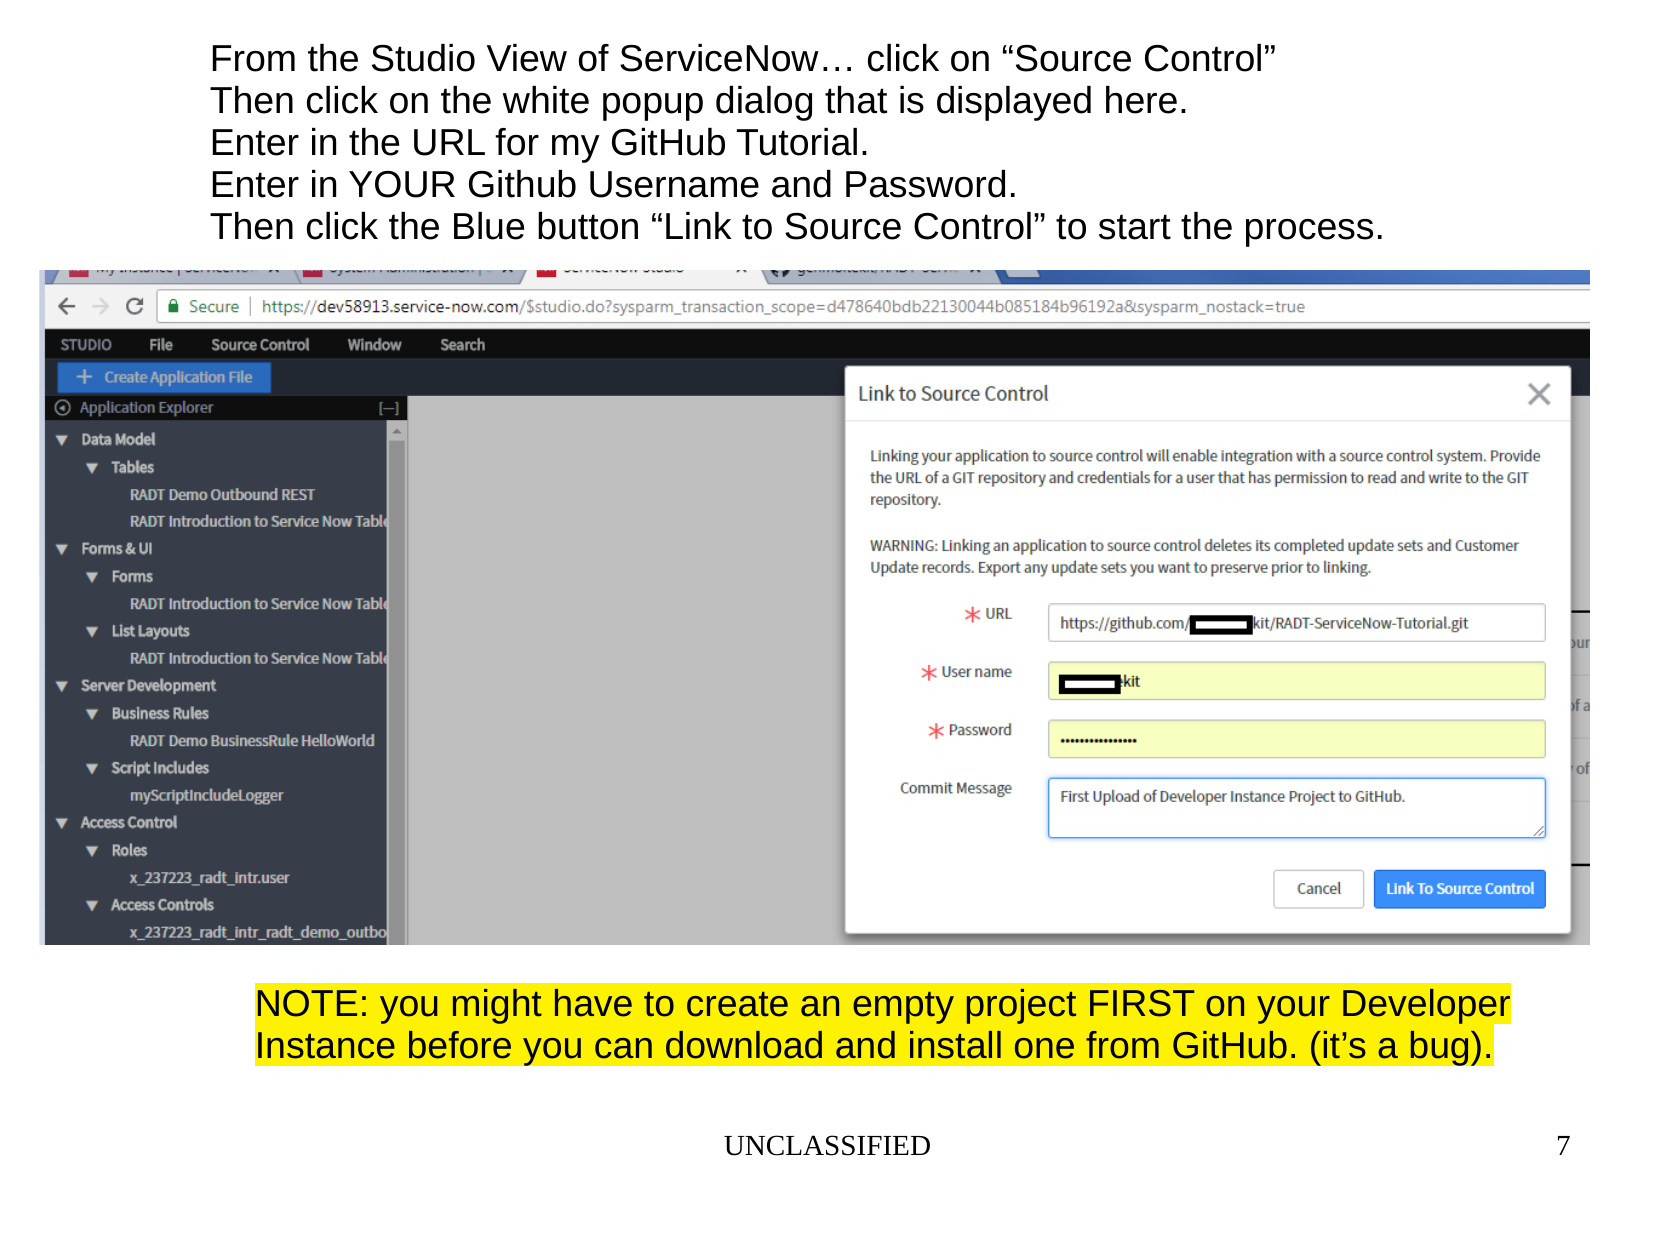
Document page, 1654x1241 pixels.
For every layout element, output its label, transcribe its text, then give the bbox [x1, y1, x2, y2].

text_box From the Studio View of ServiceNow… click on “Source Control” Then click on the white popup dialog that is displayed here. Enter in the URL for my GitHub Tutorial. Enter in YOUR Github Username and Password. Then click the Blue button “Link to Source Control” to start the process. [195, 30, 1531, 255]
picture [39, 270, 1591, 945]
text_box NOTE: you might have to create an empty project FIRST on your Developer Instance before you can download and install one from GitHub. (it’s a bug). [240, 975, 1546, 1074]
